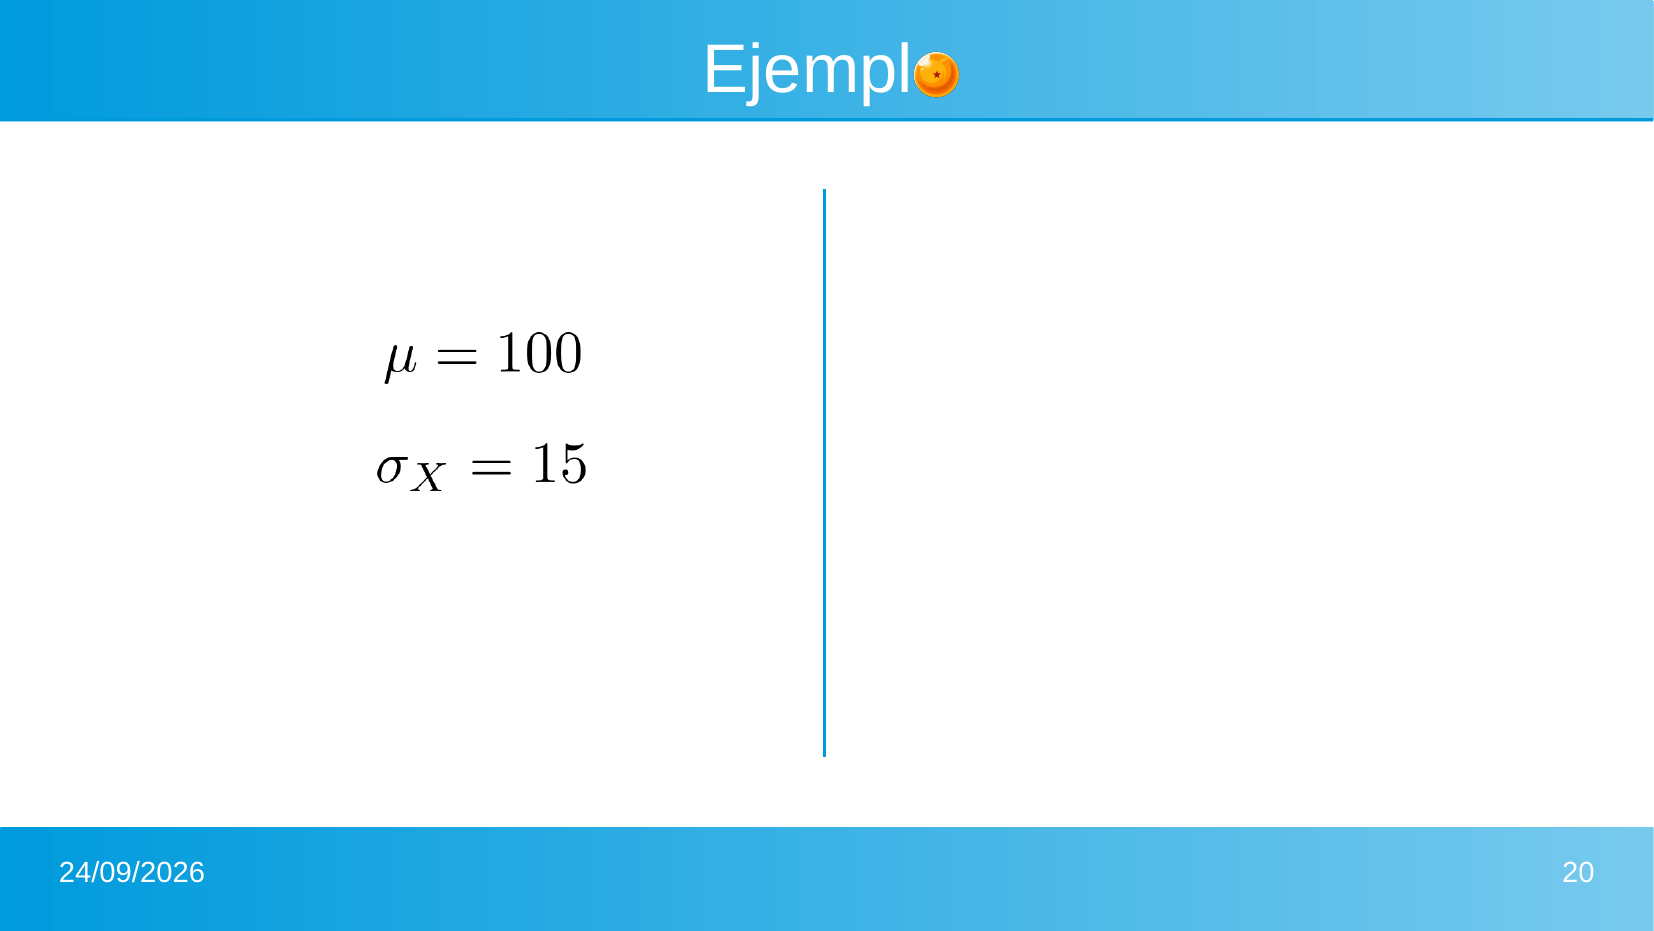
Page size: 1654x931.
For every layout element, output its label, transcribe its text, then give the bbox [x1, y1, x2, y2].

title Ejempl [59, 29, 1595, 108]
picture [384, 332, 581, 384]
picture [377, 443, 586, 491]
picture [909, 48, 966, 105]
